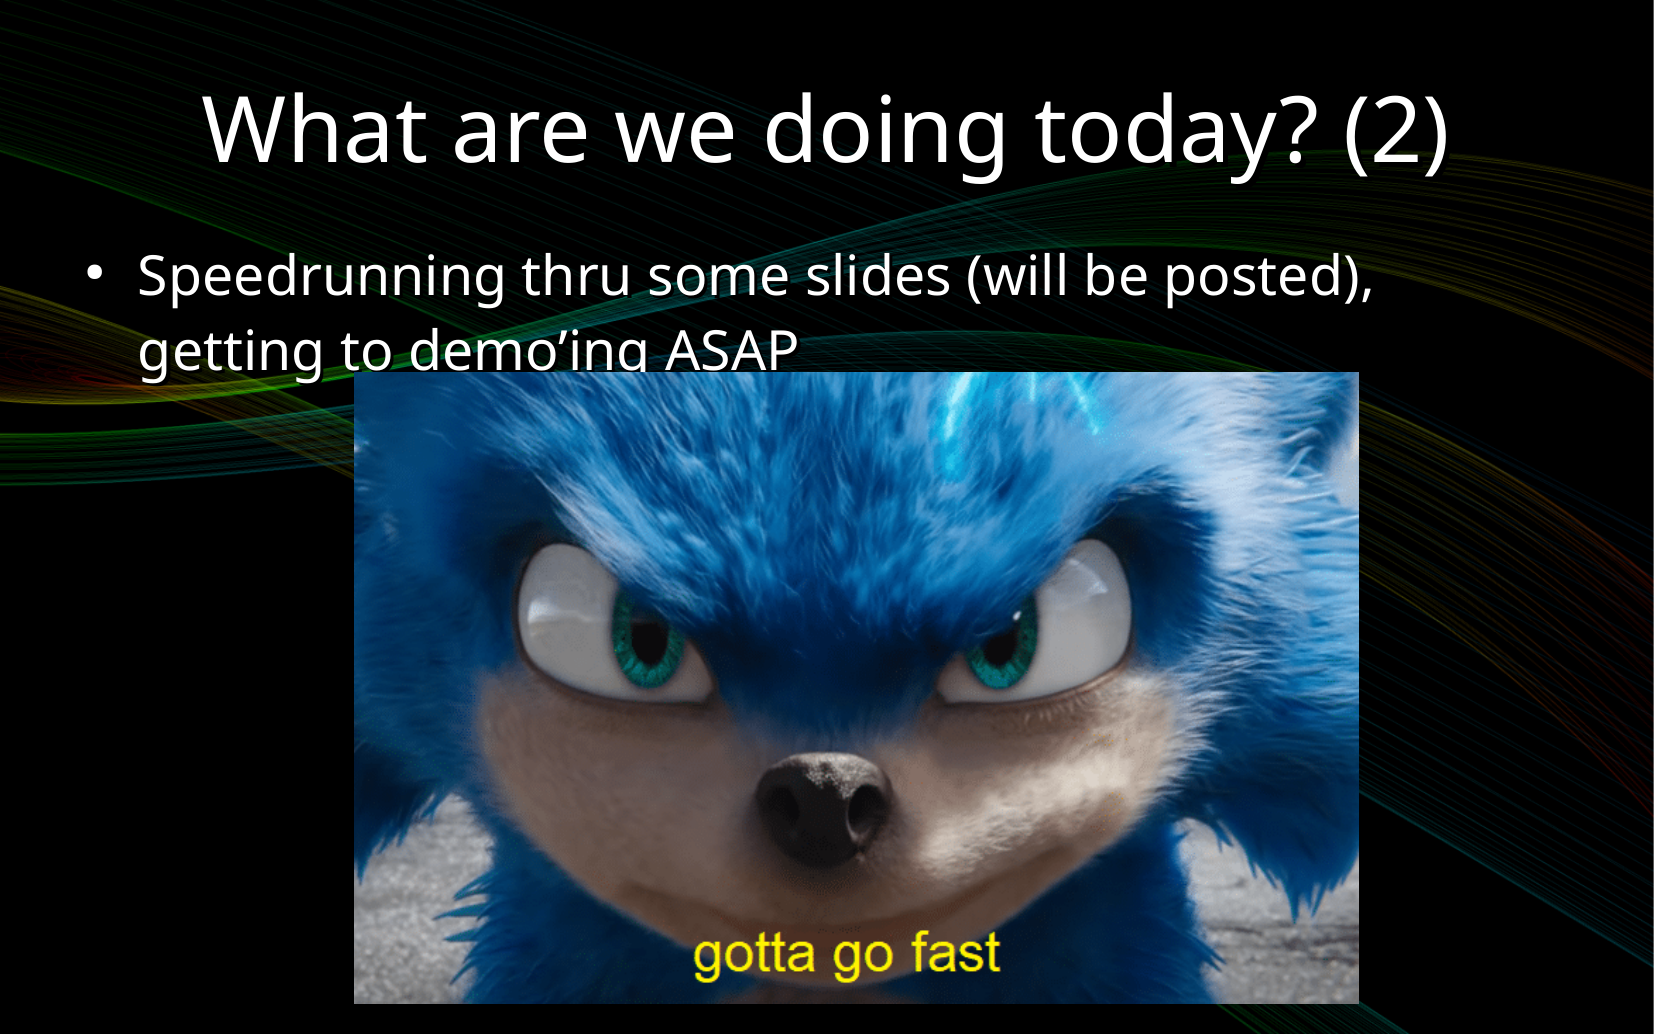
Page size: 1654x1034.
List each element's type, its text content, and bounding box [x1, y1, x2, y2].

title What are we doing today? (2) [82, 41, 1571, 214]
picture [0, 0, 1654, 1034]
list Speedrunning thru some slides (will be posted), getting to demo’ing ASAP [67, 236, 1447, 969]
